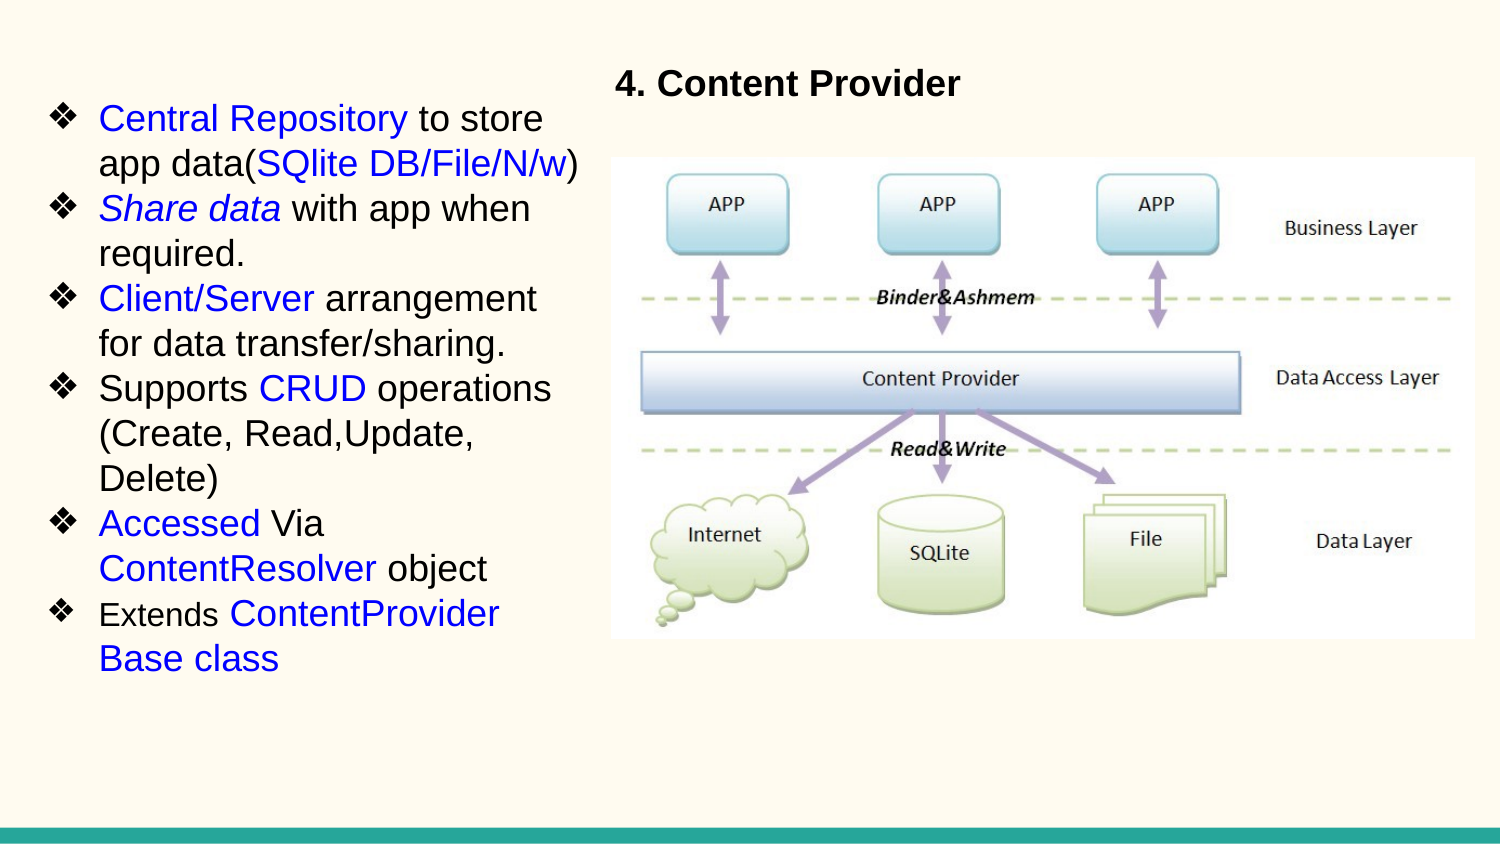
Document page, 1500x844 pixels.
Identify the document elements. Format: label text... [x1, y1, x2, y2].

list Central Repository to store app data(SQlite DB/File/N/w) Share data with app when required. Client/Server arrangement for data transfer/sharing. Supports CRUD operations (Create, Read,Update, Delete) Accessed Via ContentResolver object Extends ContentProvider Base class [23, 93, 587, 824]
picture [611, 157, 1475, 639]
title 4. Content Provider [540, 31, 995, 133]
